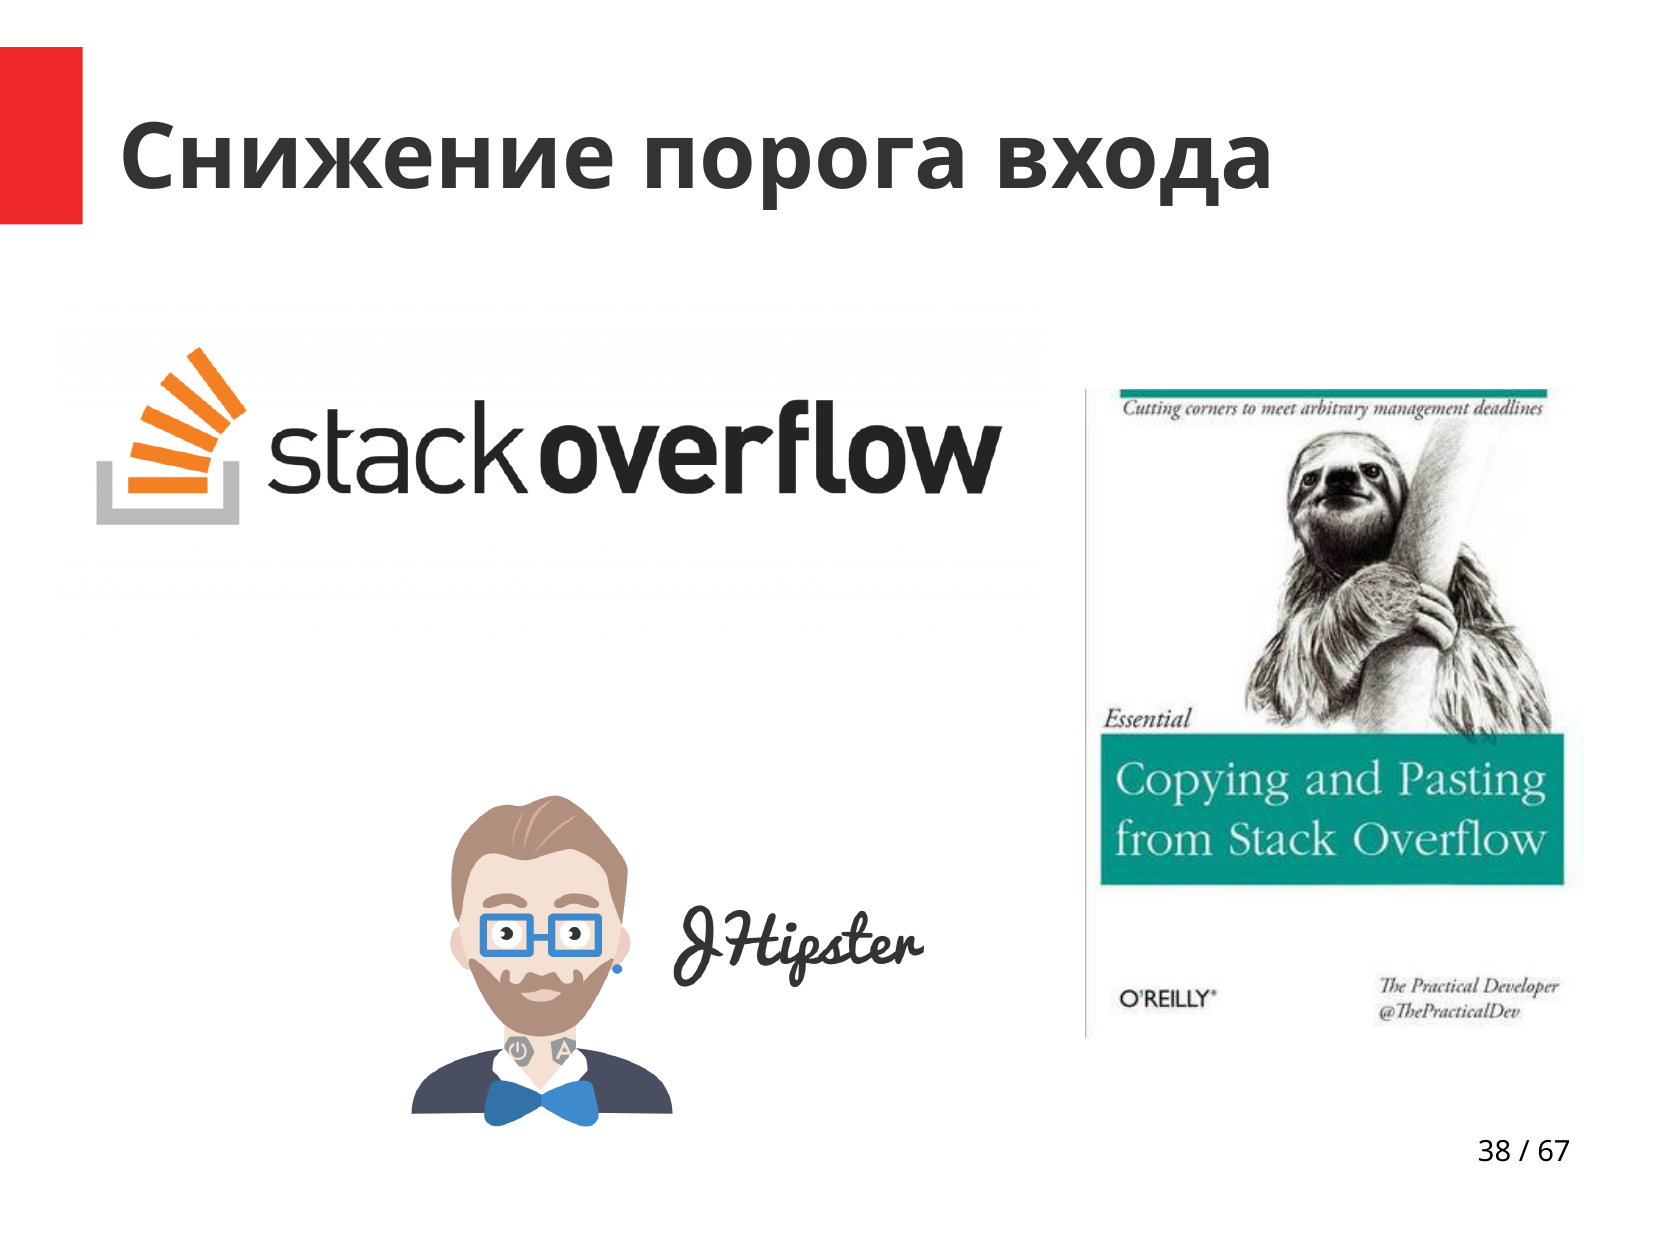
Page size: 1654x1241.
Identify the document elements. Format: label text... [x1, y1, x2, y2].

picture [402, 779, 934, 1132]
picture [1085, 389, 1583, 1043]
picture [59, 251, 1046, 638]
title Снижение порога входа [118, 49, 1571, 257]
